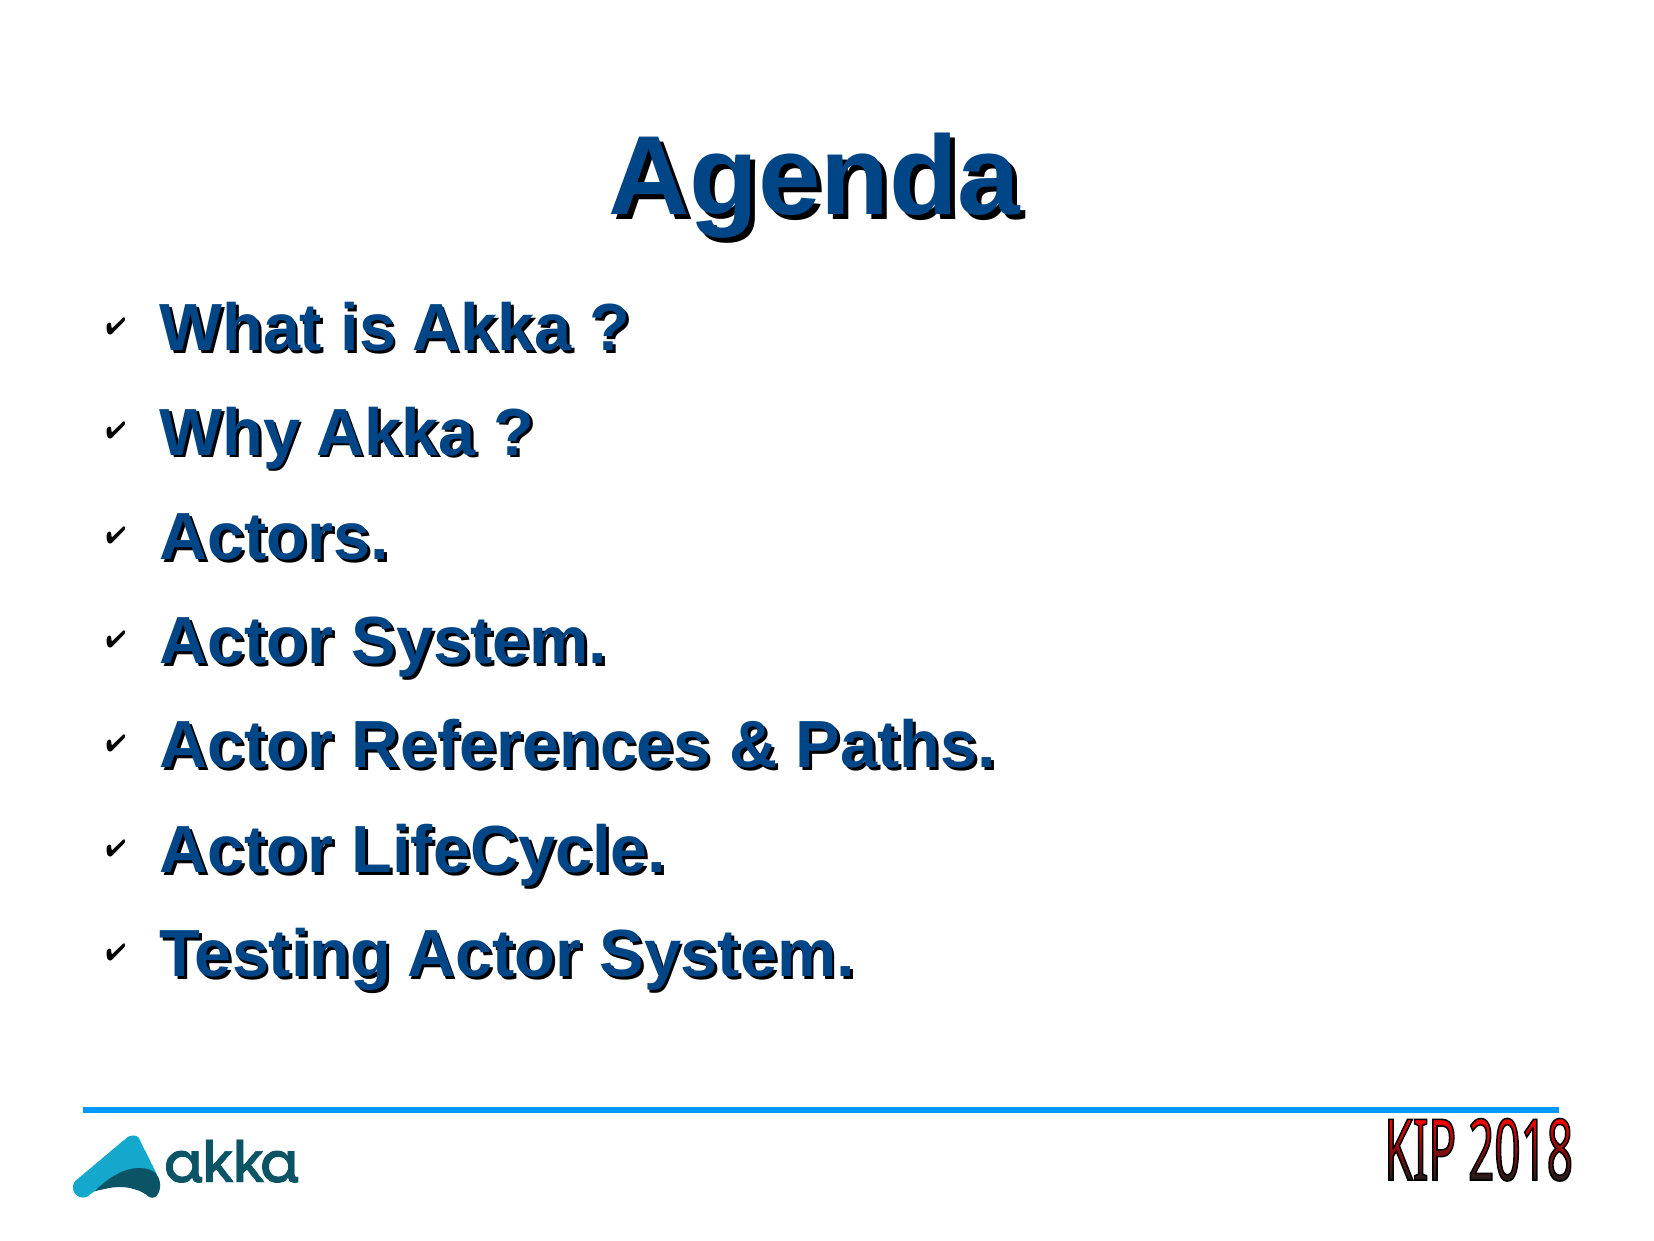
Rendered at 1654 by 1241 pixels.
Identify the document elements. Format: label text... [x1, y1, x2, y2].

text_box Agenda [437, 112, 1192, 239]
picture [61, 1116, 306, 1217]
list What is Akka ? Why Akka ? Actors. Actor System. Actor References & Paths. Actor LifeCycle. Testing Actor System. [88, 290, 1544, 1010]
